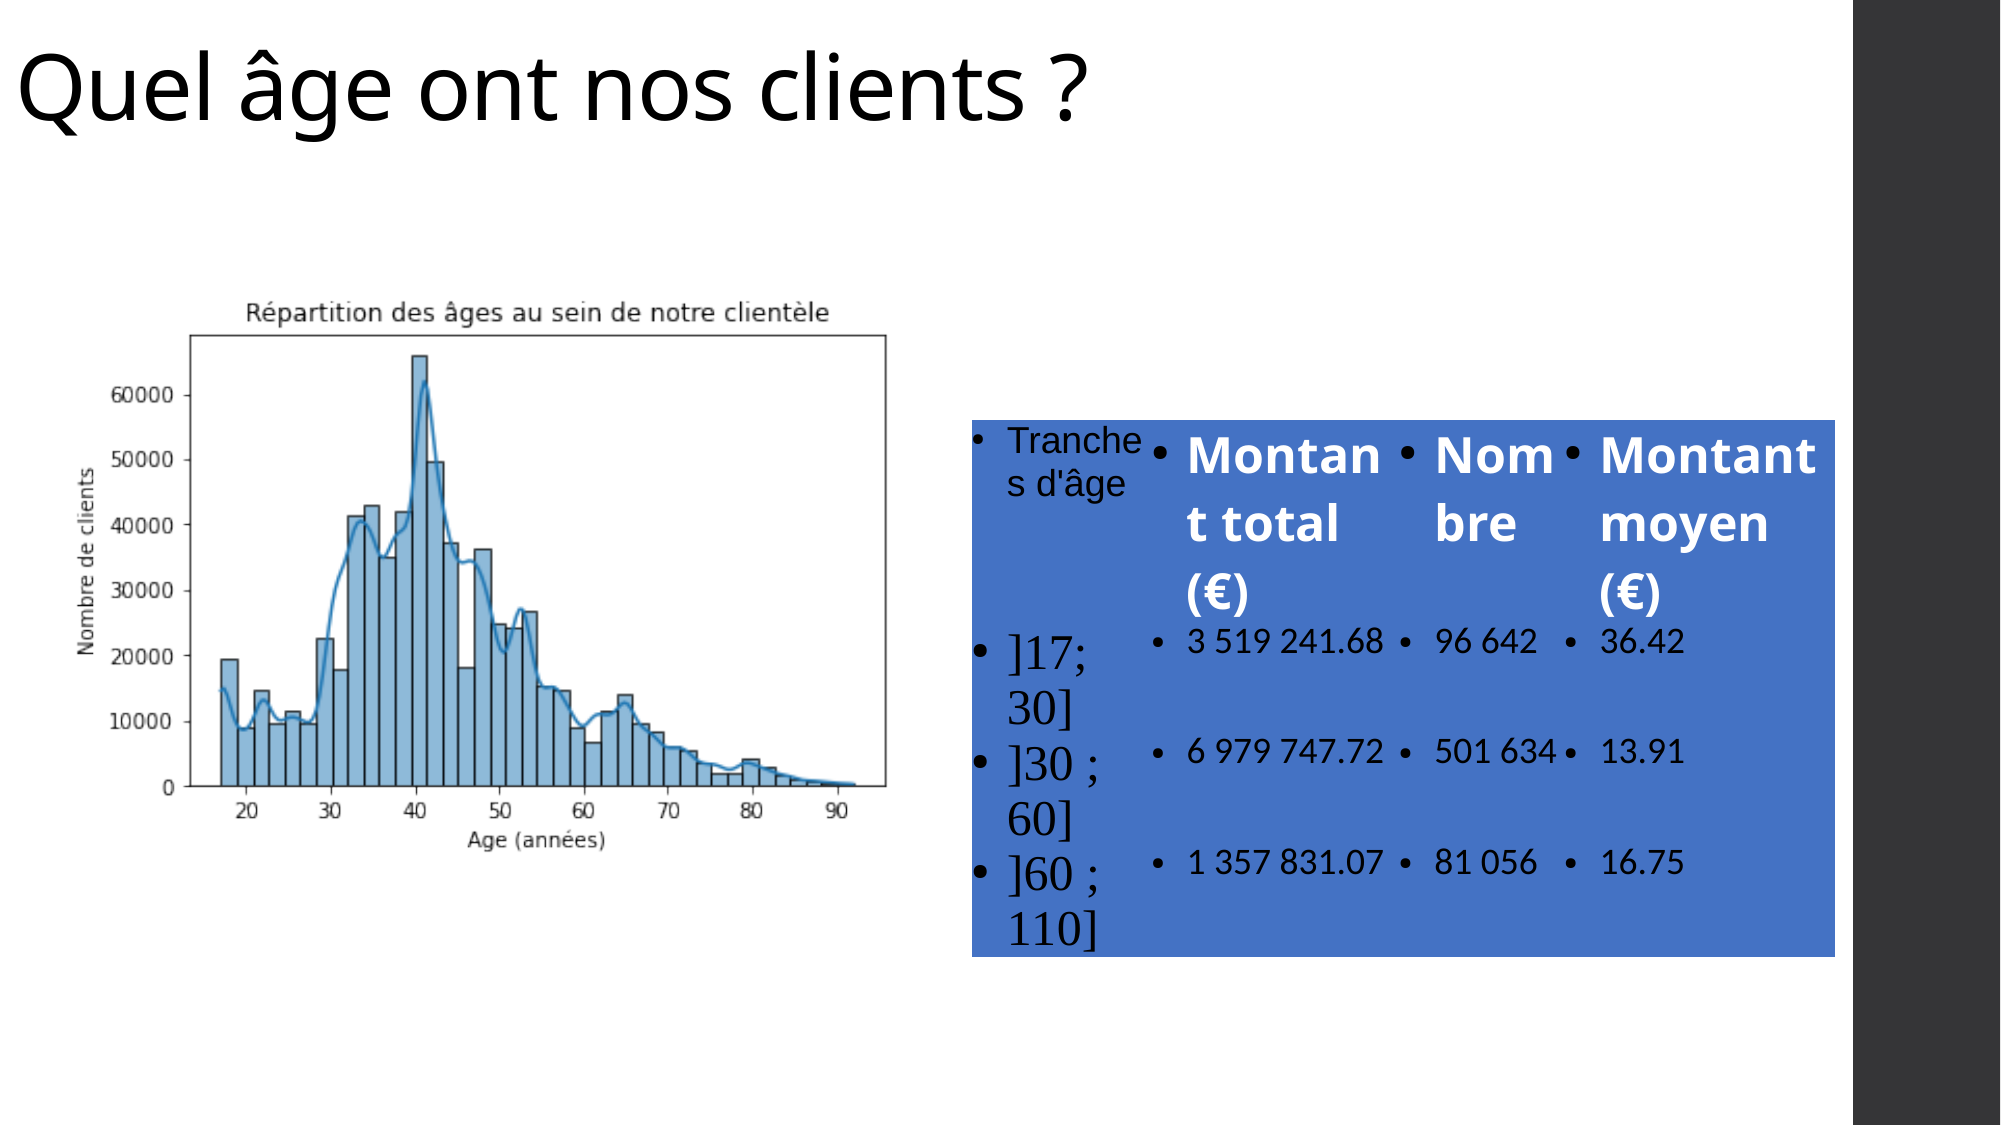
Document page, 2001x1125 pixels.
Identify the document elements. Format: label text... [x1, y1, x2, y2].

table_cell ]17; 30] [972, 625, 1151, 735]
table_cell 13.91 [1564, 735, 1835, 846]
table_cell 501 634 [1399, 735, 1564, 846]
table_cell 96 642 [1399, 625, 1564, 735]
table_header Montant moyen (€) [1564, 420, 1835, 625]
picture [65, 287, 900, 867]
title Quel âge ont nos clients ? [0, 0, 1591, 148]
table_cell 6 979 747.72 [1151, 735, 1399, 846]
table_cell 16.75 [1564, 846, 1835, 957]
table_header Nombre [1399, 420, 1564, 625]
table_cell 36.42 [1564, 625, 1835, 735]
table_cell ]60 ; 110] [972, 846, 1151, 957]
table_header Tranches d'âge [972, 420, 1151, 625]
table_header Montant total (€) [1151, 420, 1399, 625]
table_cell 81 056 [1399, 846, 1564, 957]
table_cell ]30 ; 60] [972, 735, 1151, 846]
table_cell 3 519 241.68 [1151, 625, 1399, 735]
table_cell 1 357 831.07 [1151, 846, 1399, 957]
